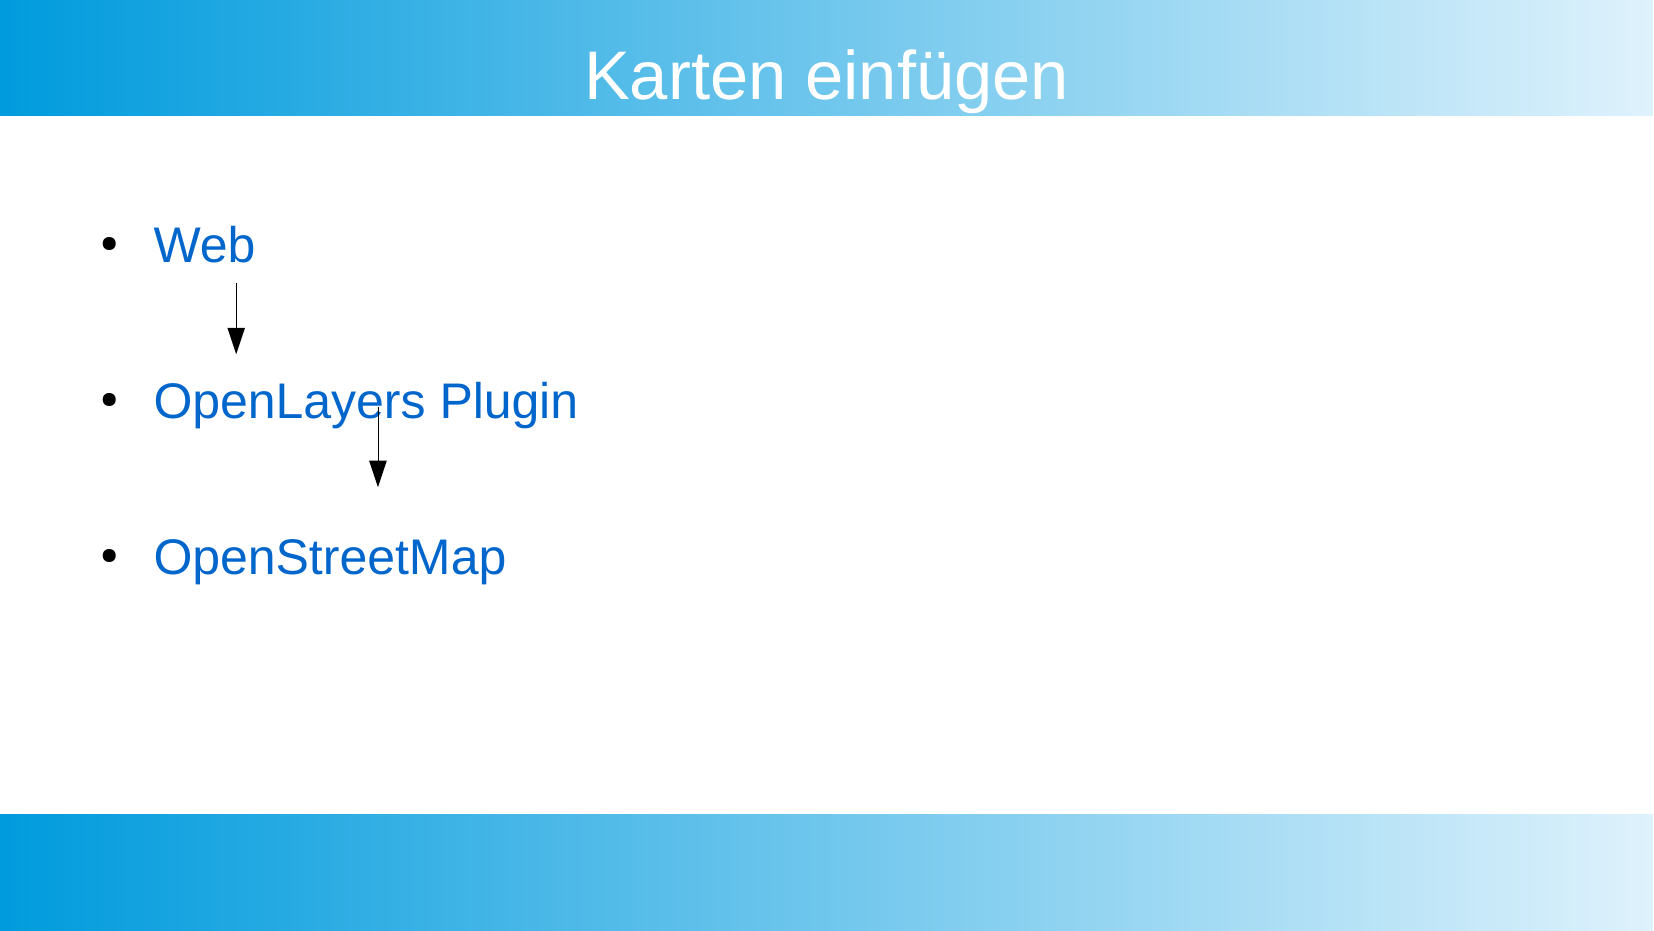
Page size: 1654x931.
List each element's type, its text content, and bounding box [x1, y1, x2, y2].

title Karten einfügen [82, 37, 1571, 116]
list Web OpenLayers Plugin OpenStreetMap [82, 217, 1571, 758]
